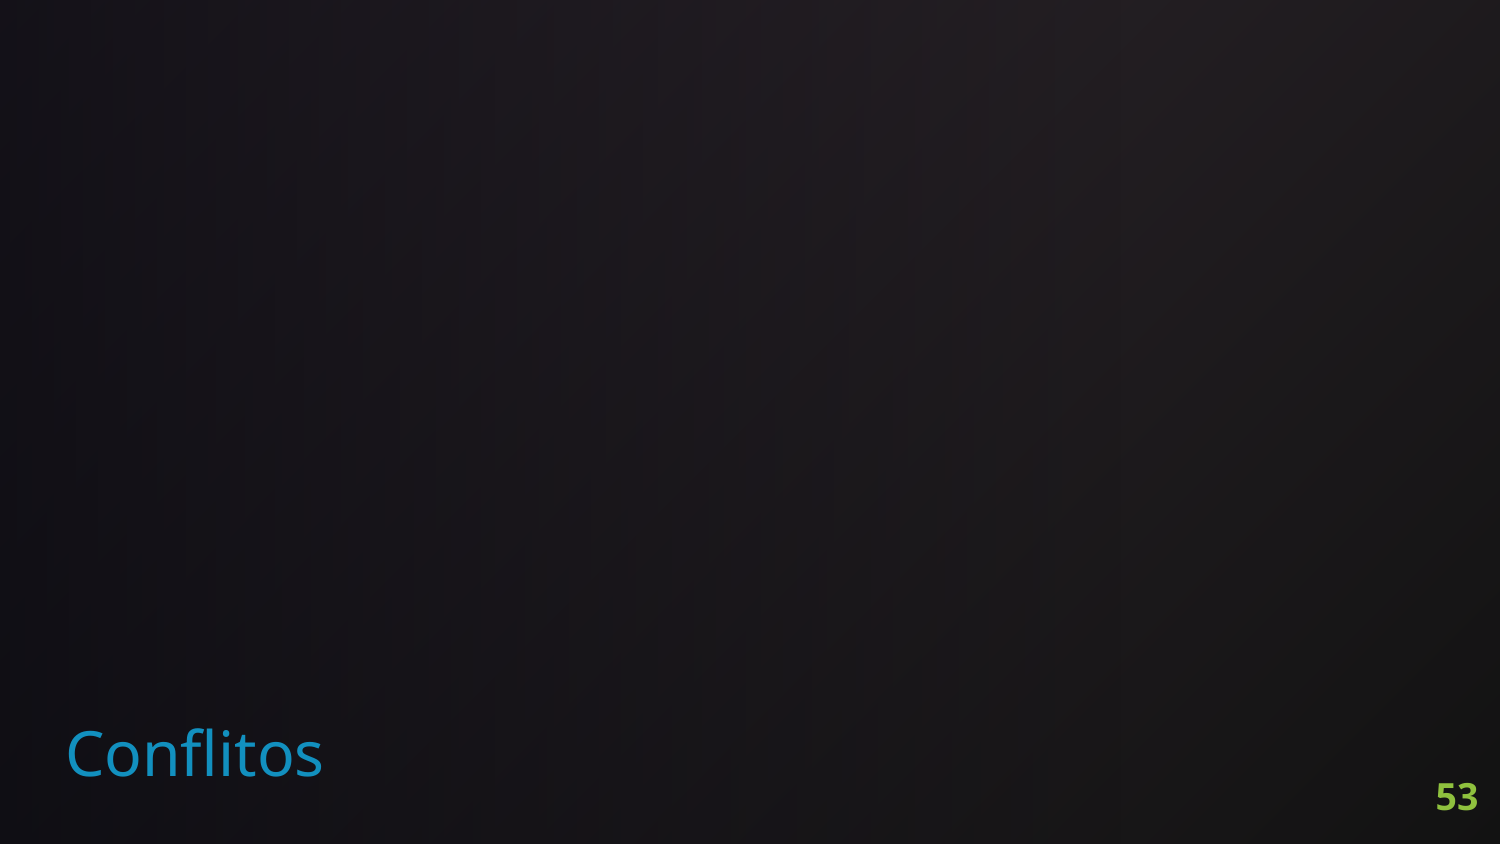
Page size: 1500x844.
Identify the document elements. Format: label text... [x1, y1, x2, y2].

title Conflitos [50, 572, 725, 804]
slide_number <number> [1407, 752, 1494, 844]
